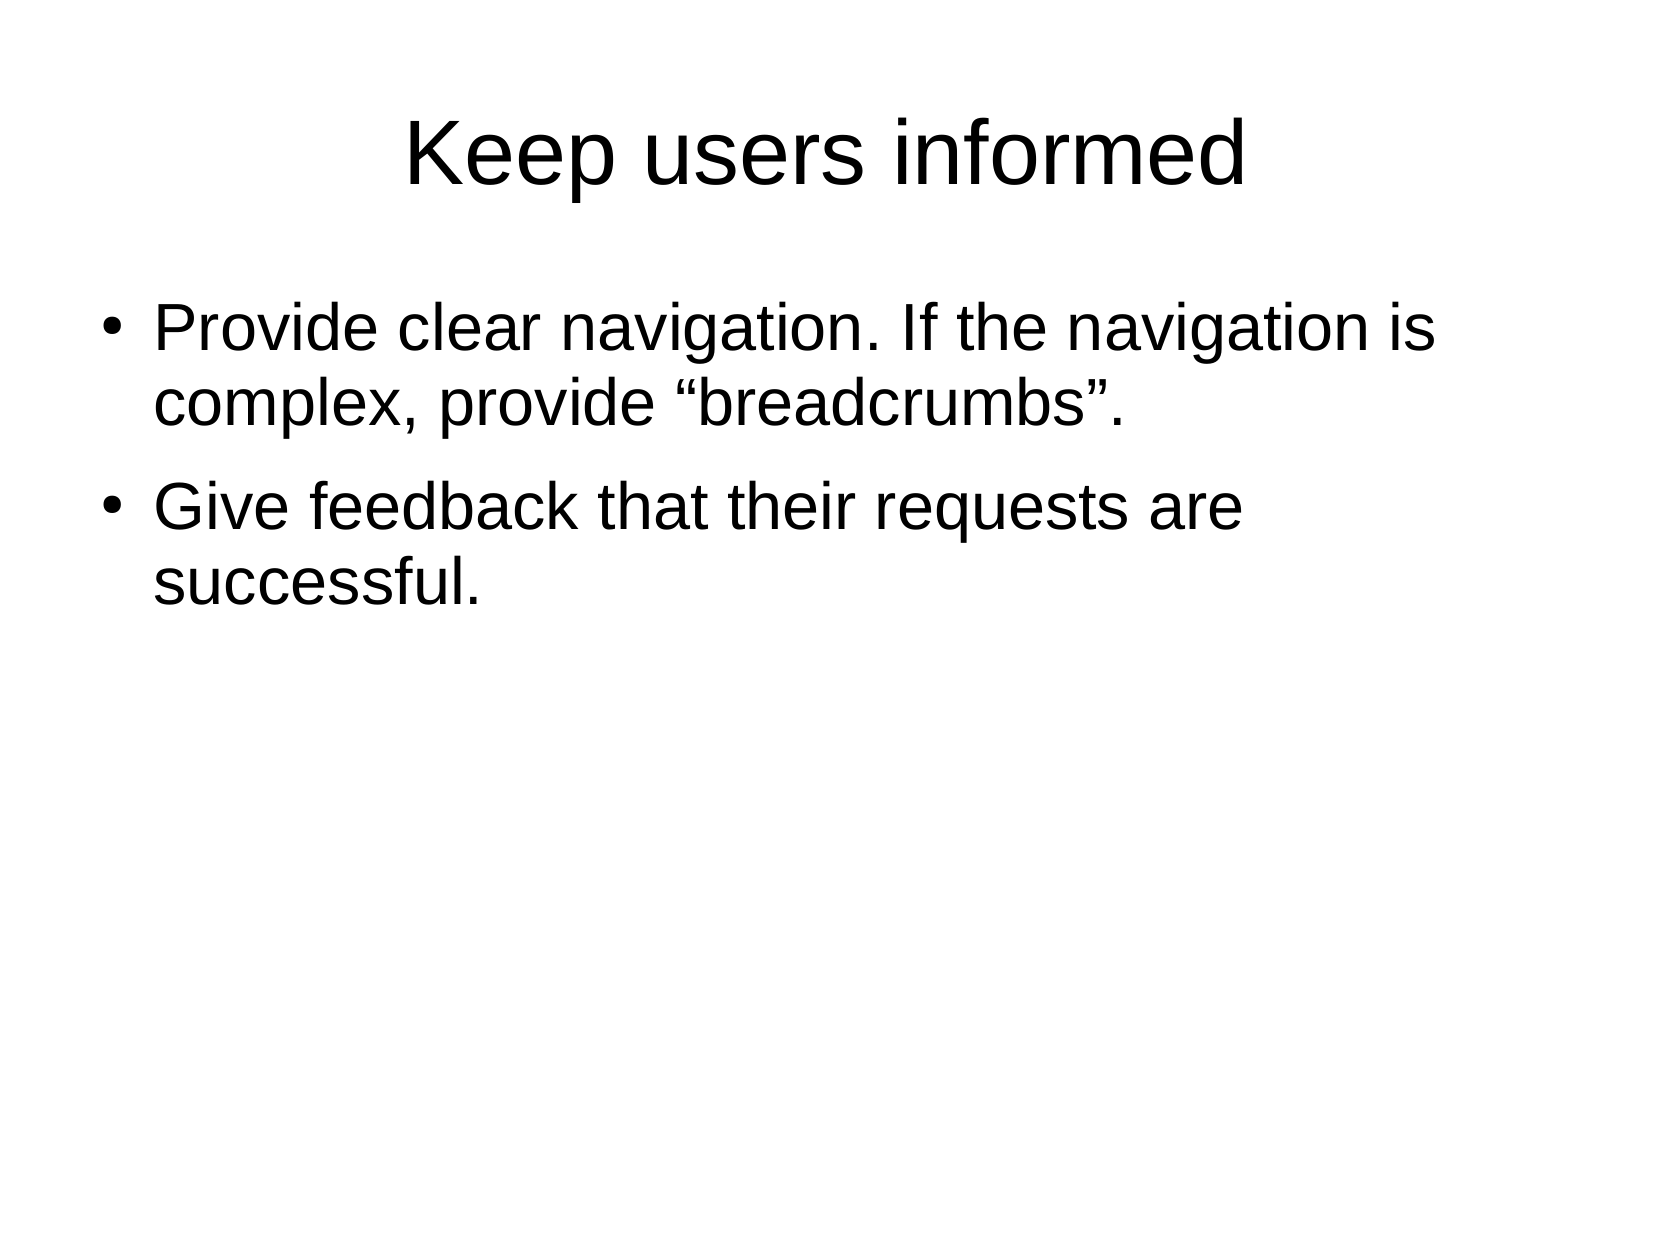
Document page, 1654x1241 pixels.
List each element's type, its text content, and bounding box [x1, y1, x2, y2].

list Provide clear navigation. If the navigation is complex, provide “breadcrumbs”. Give feedback that their requests are successful. [82, 290, 1571, 1010]
title Keep users informed [82, 49, 1571, 257]
